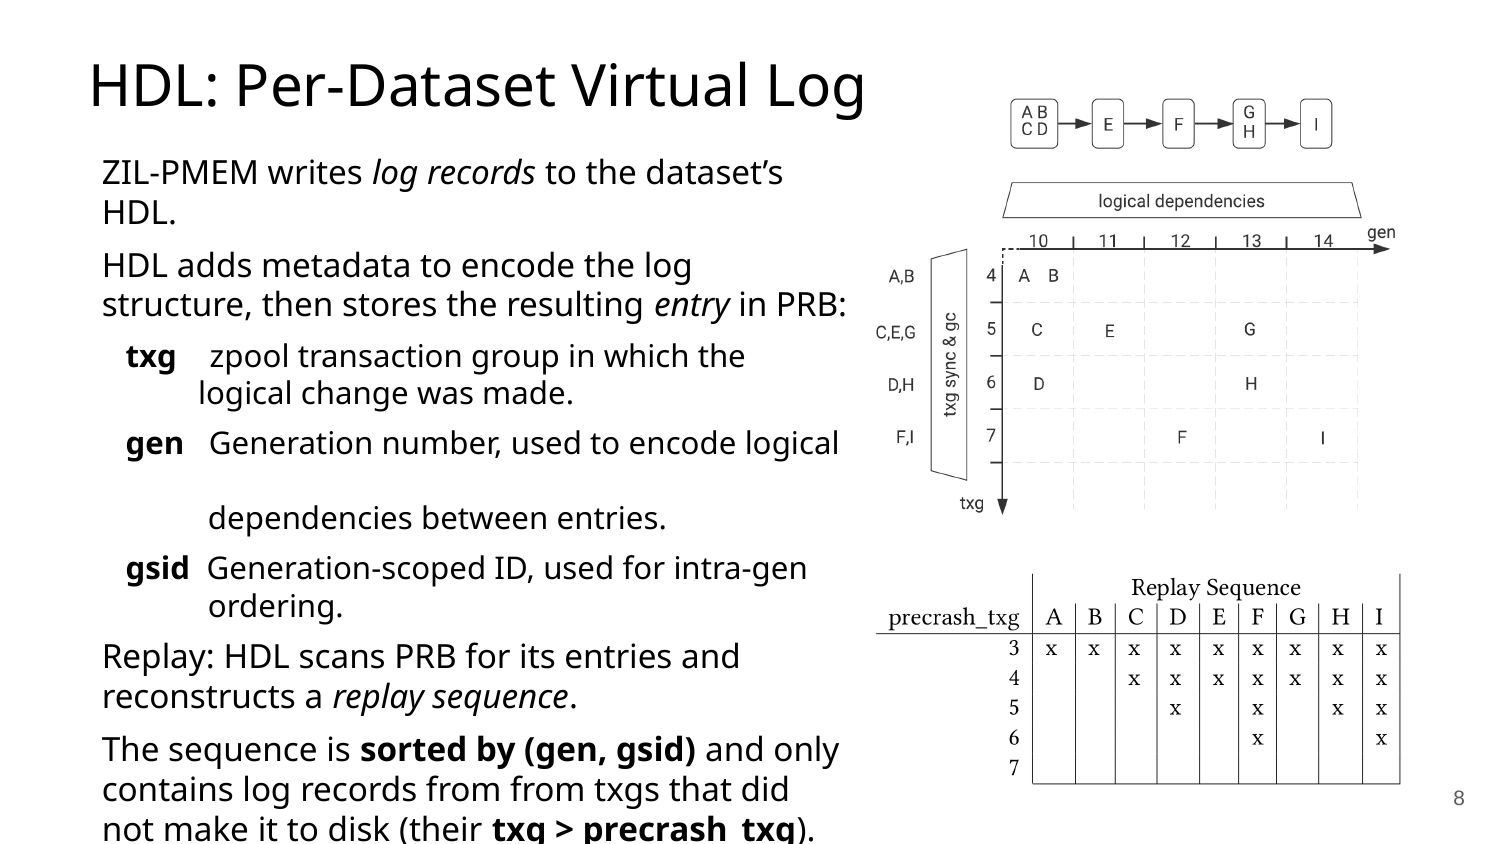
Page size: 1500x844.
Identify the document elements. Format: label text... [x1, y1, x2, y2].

slide_number <number> [1389, 764, 1480, 830]
picture [863, 58, 1454, 792]
title HDL: Per-Dataset Virtual Log [73, 33, 1069, 165]
text_box ZIL-PMEM writes log records to the dataset’s HDL. HDL adds metadata to encode the log structure, then stores the resulting entry in PRB: txg zpool transaction group in which the logical change was made. gen Generation number, used to encode logical dependencies between entries. gsid Generation-scoped ID, used for intra-gen ordering. Replay: HDL scans PRB for its entries and reconstructs a replay sequence. The sequence is sorted by (gen, gsid) and only contains log records from from txgs that did not make it to disk (their txg > precrash_txg). [86, 136, 863, 765]
